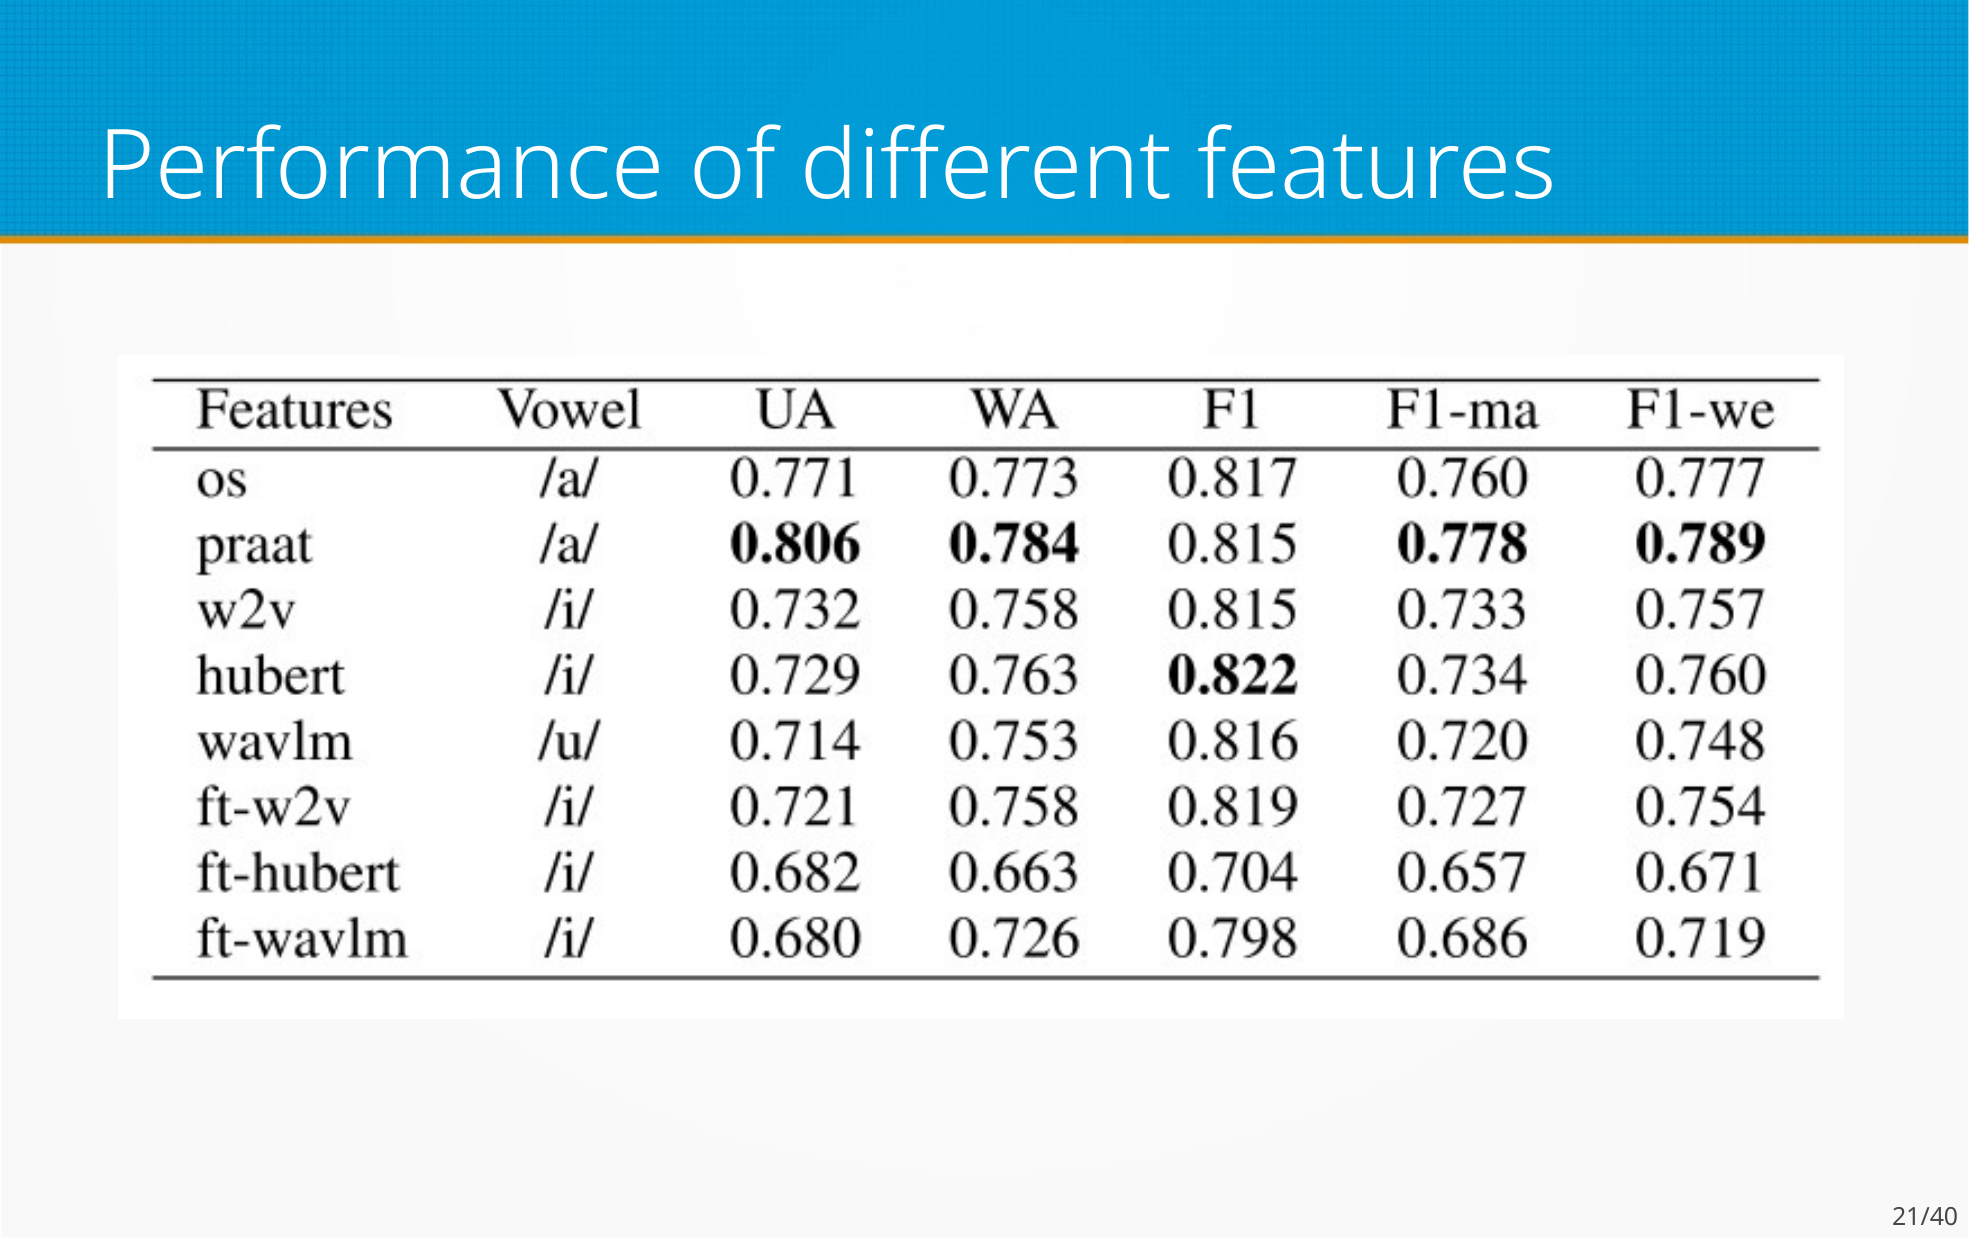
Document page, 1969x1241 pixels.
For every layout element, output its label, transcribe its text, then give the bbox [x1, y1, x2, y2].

picture [0, 233, 1969, 1241]
title Performance of different features [98, 19, 1870, 227]
